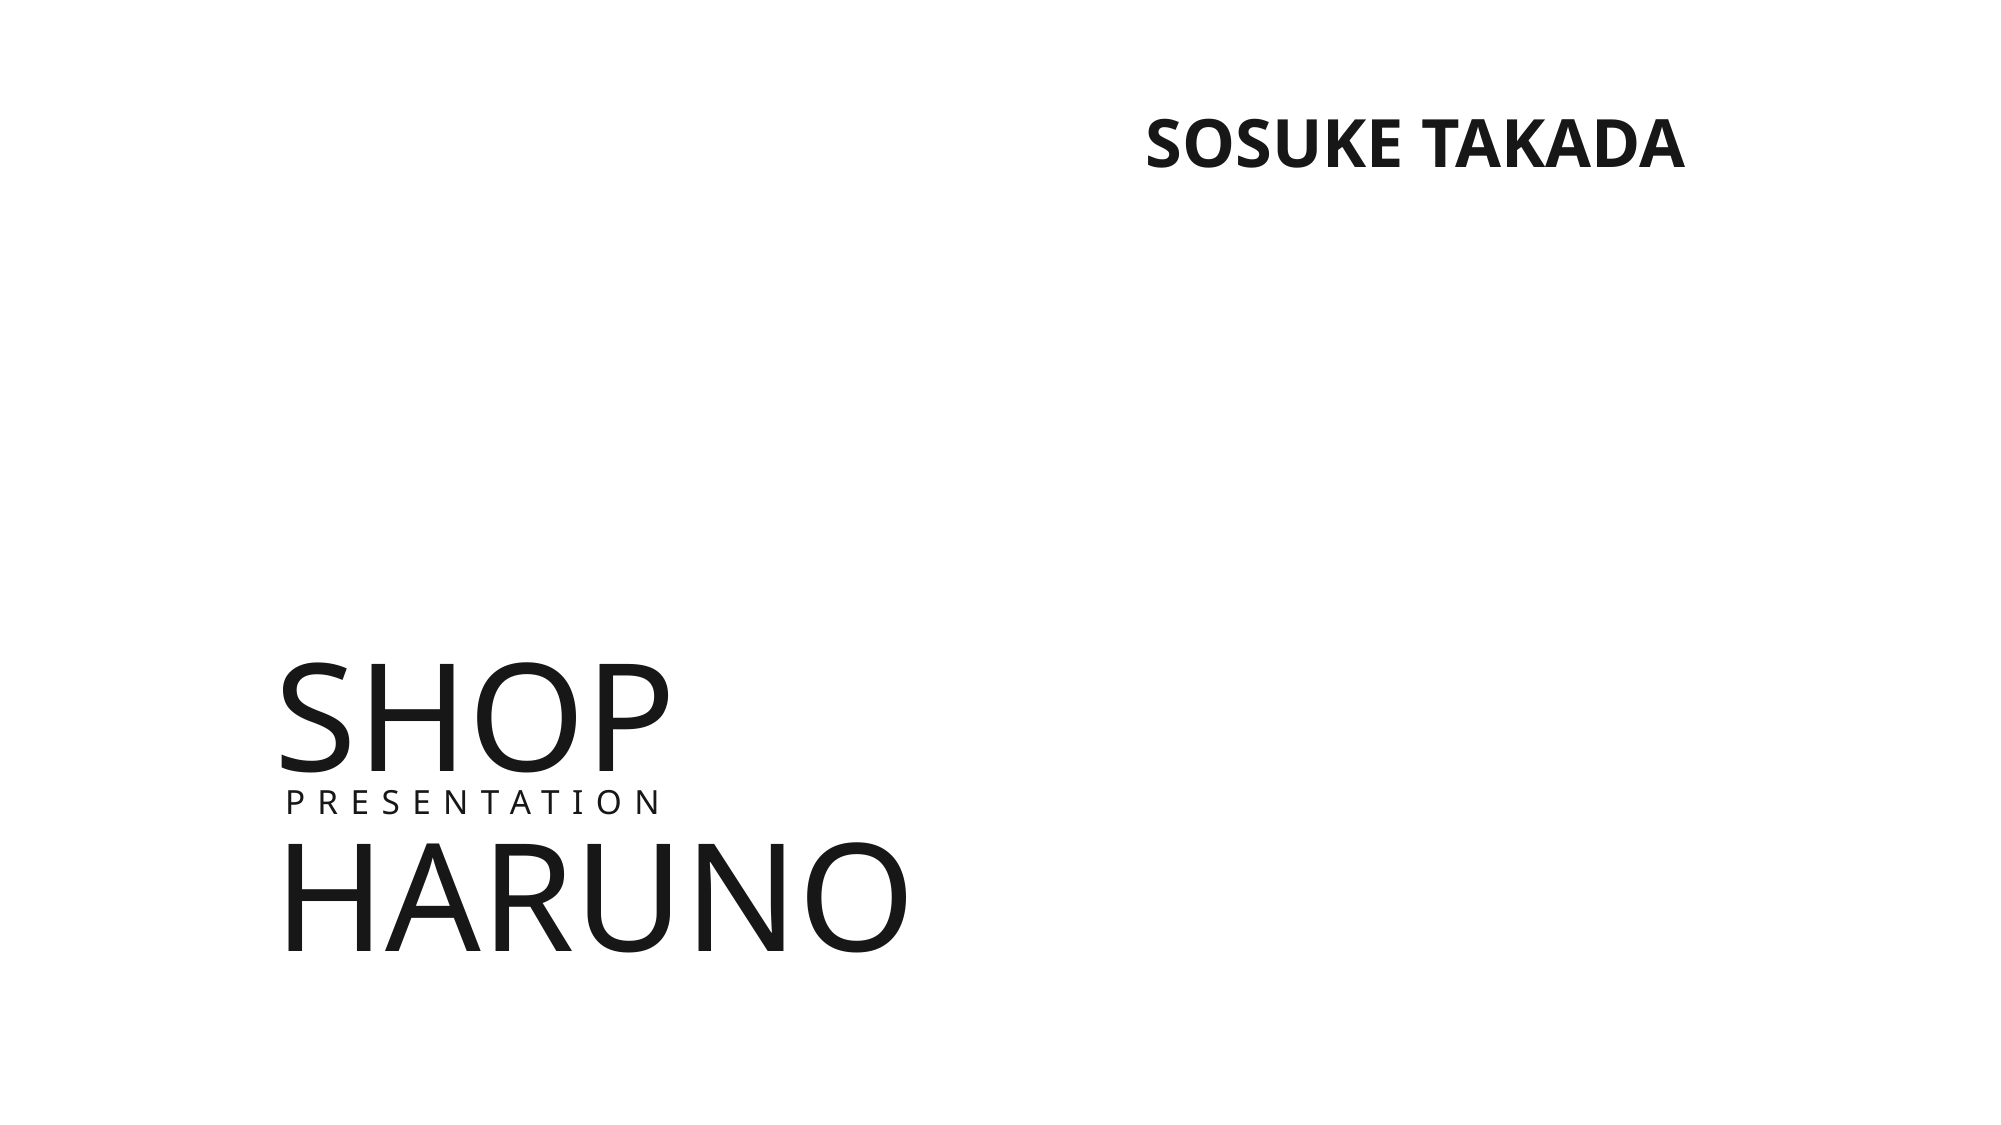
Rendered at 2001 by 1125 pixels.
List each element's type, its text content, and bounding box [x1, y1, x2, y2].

text_box SOSUKE TAKADA [887, 93, 1701, 284]
text_box SHOP HARUNO [259, 614, 1074, 805]
text_box PRESENTATION [269, 805, 713, 827]
